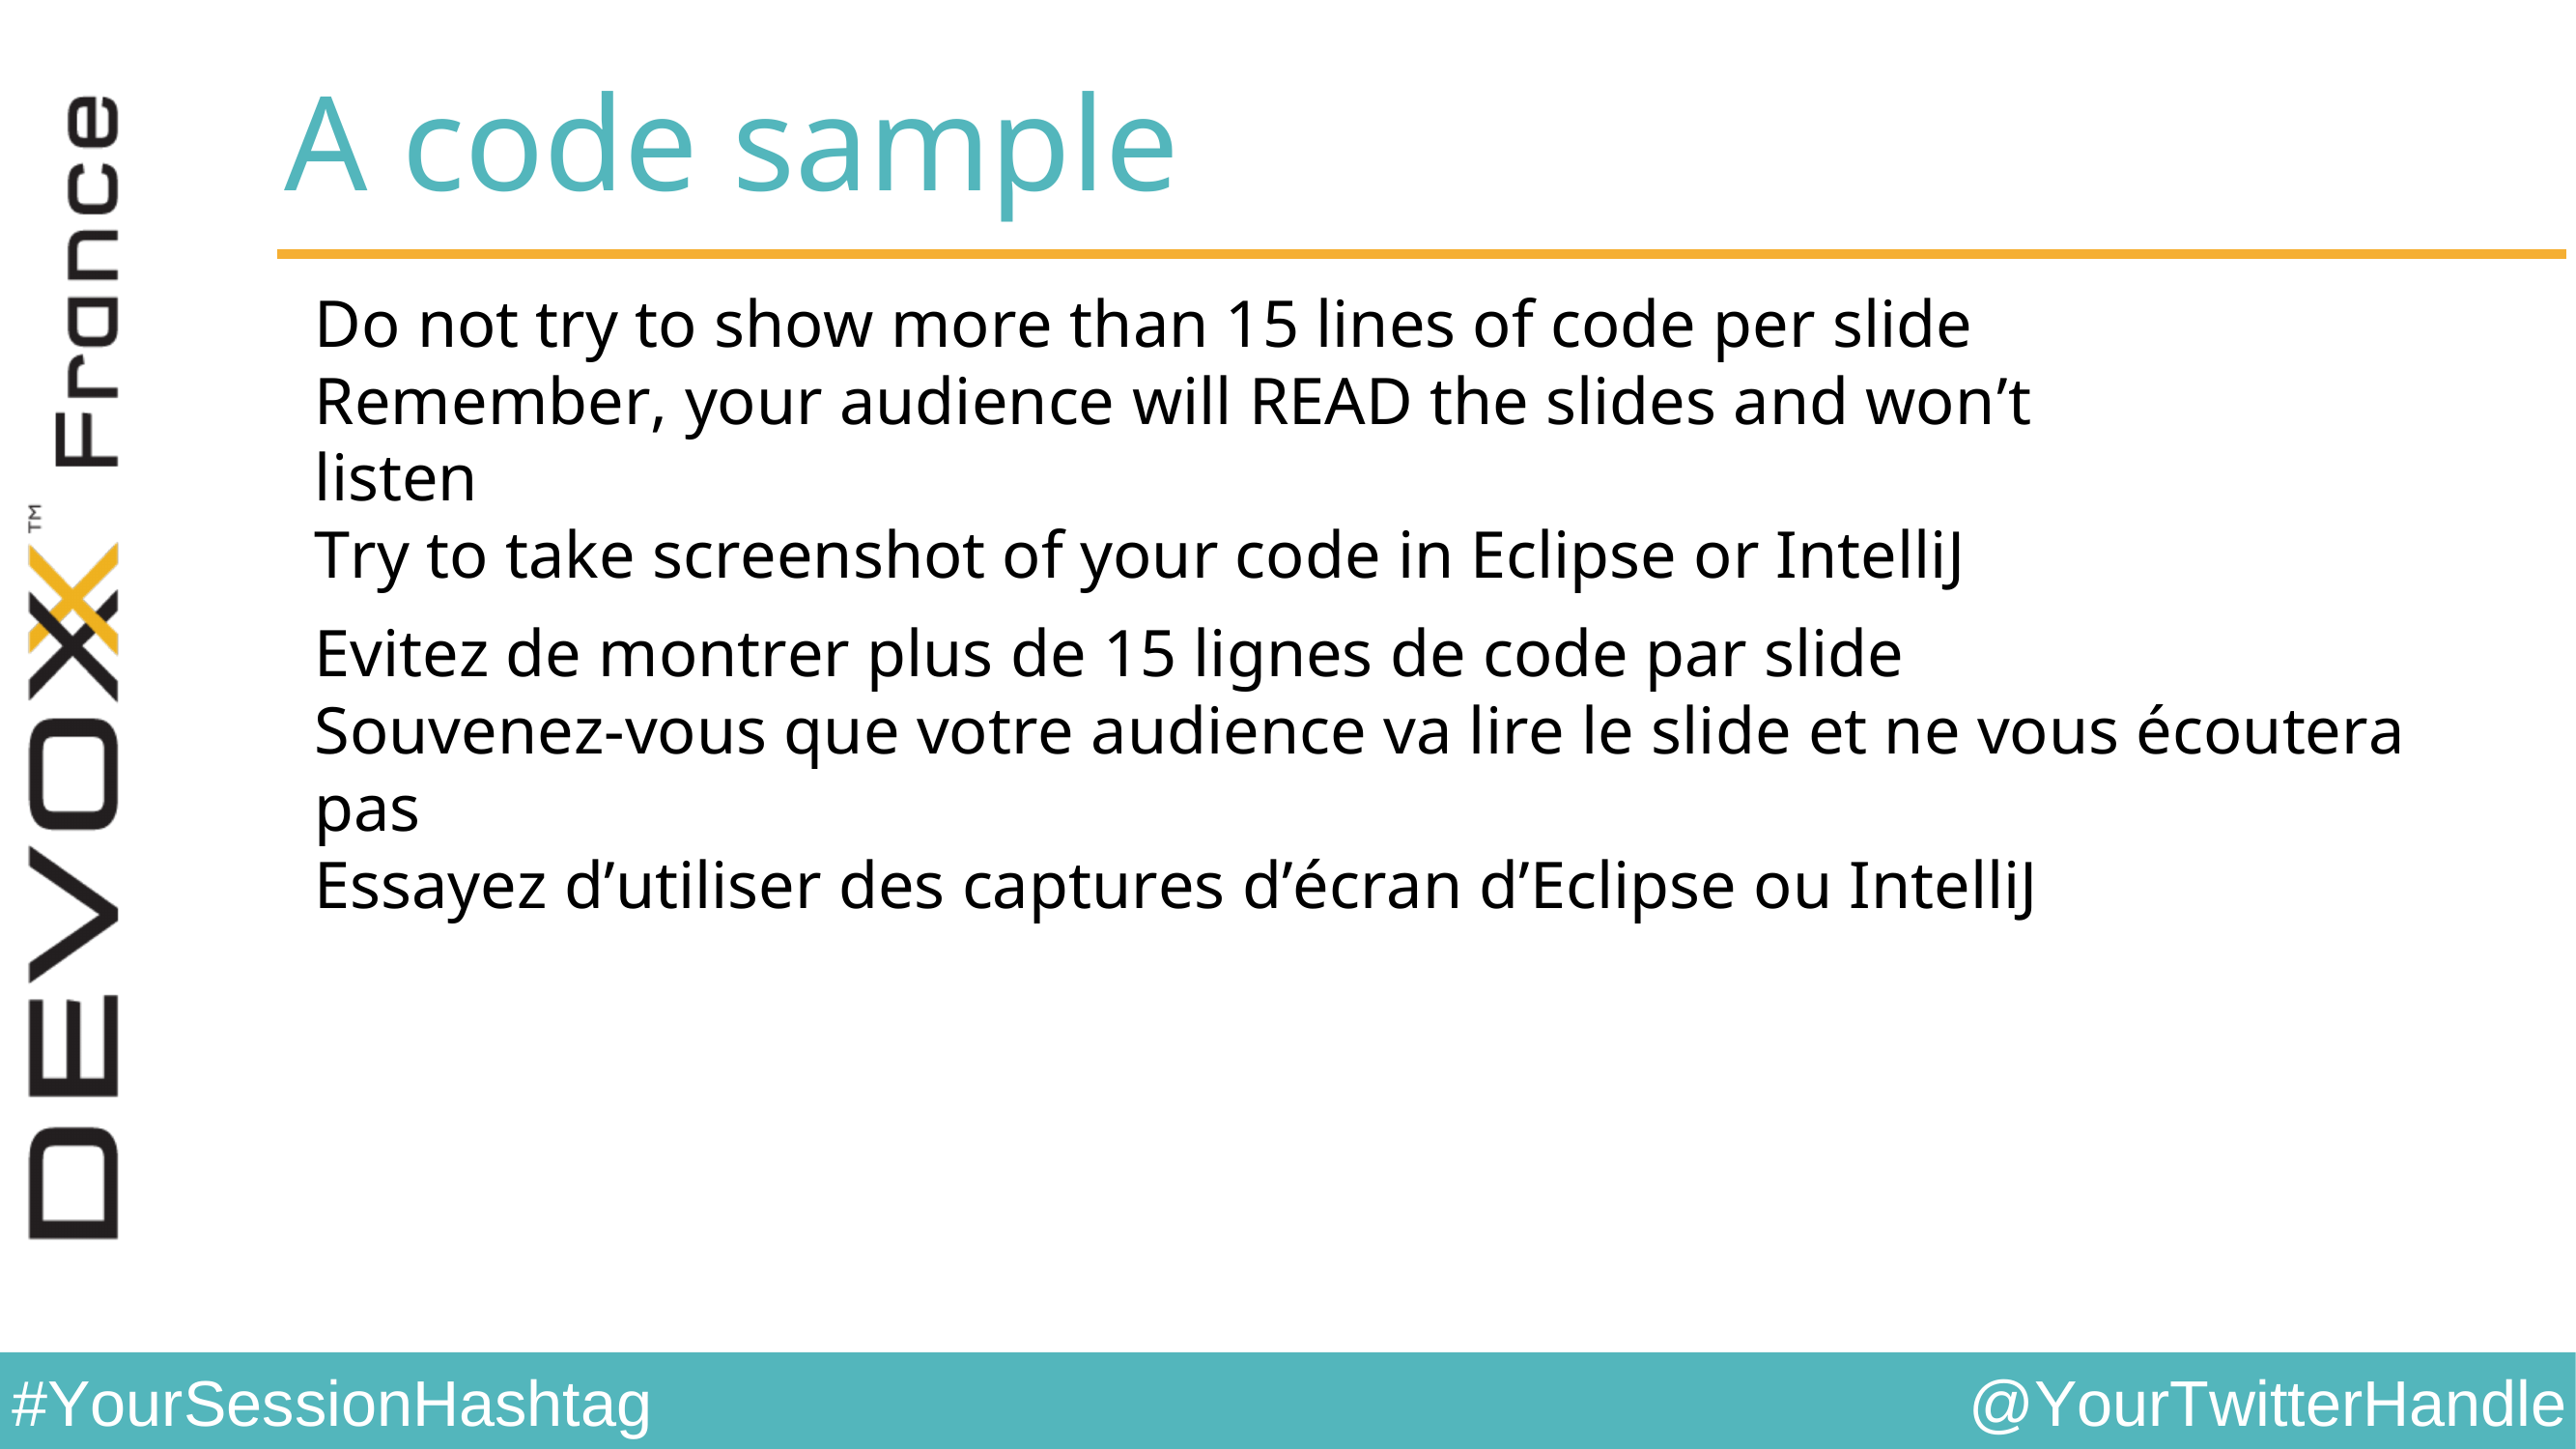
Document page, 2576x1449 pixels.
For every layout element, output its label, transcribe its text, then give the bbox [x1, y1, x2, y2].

picture [0, 74, 141, 1270]
text_box Evitez de montrer plus de 15 lignes de code par slide Souvenez-vous que votre audience va lire le slide et ne vous écoutera pas Essayez d’utiliser des captures d’écran d’Eclipse ou IntelliJ [306, 604, 2477, 844]
title A code sample [285, 19, 2560, 258]
text_box Do not try to show more than 15 lines of code per slide Remember, your audience will READ the slides and won’t listen Try to take screenshot of your code in Eclipse or IntelliJ [306, 274, 2169, 515]
